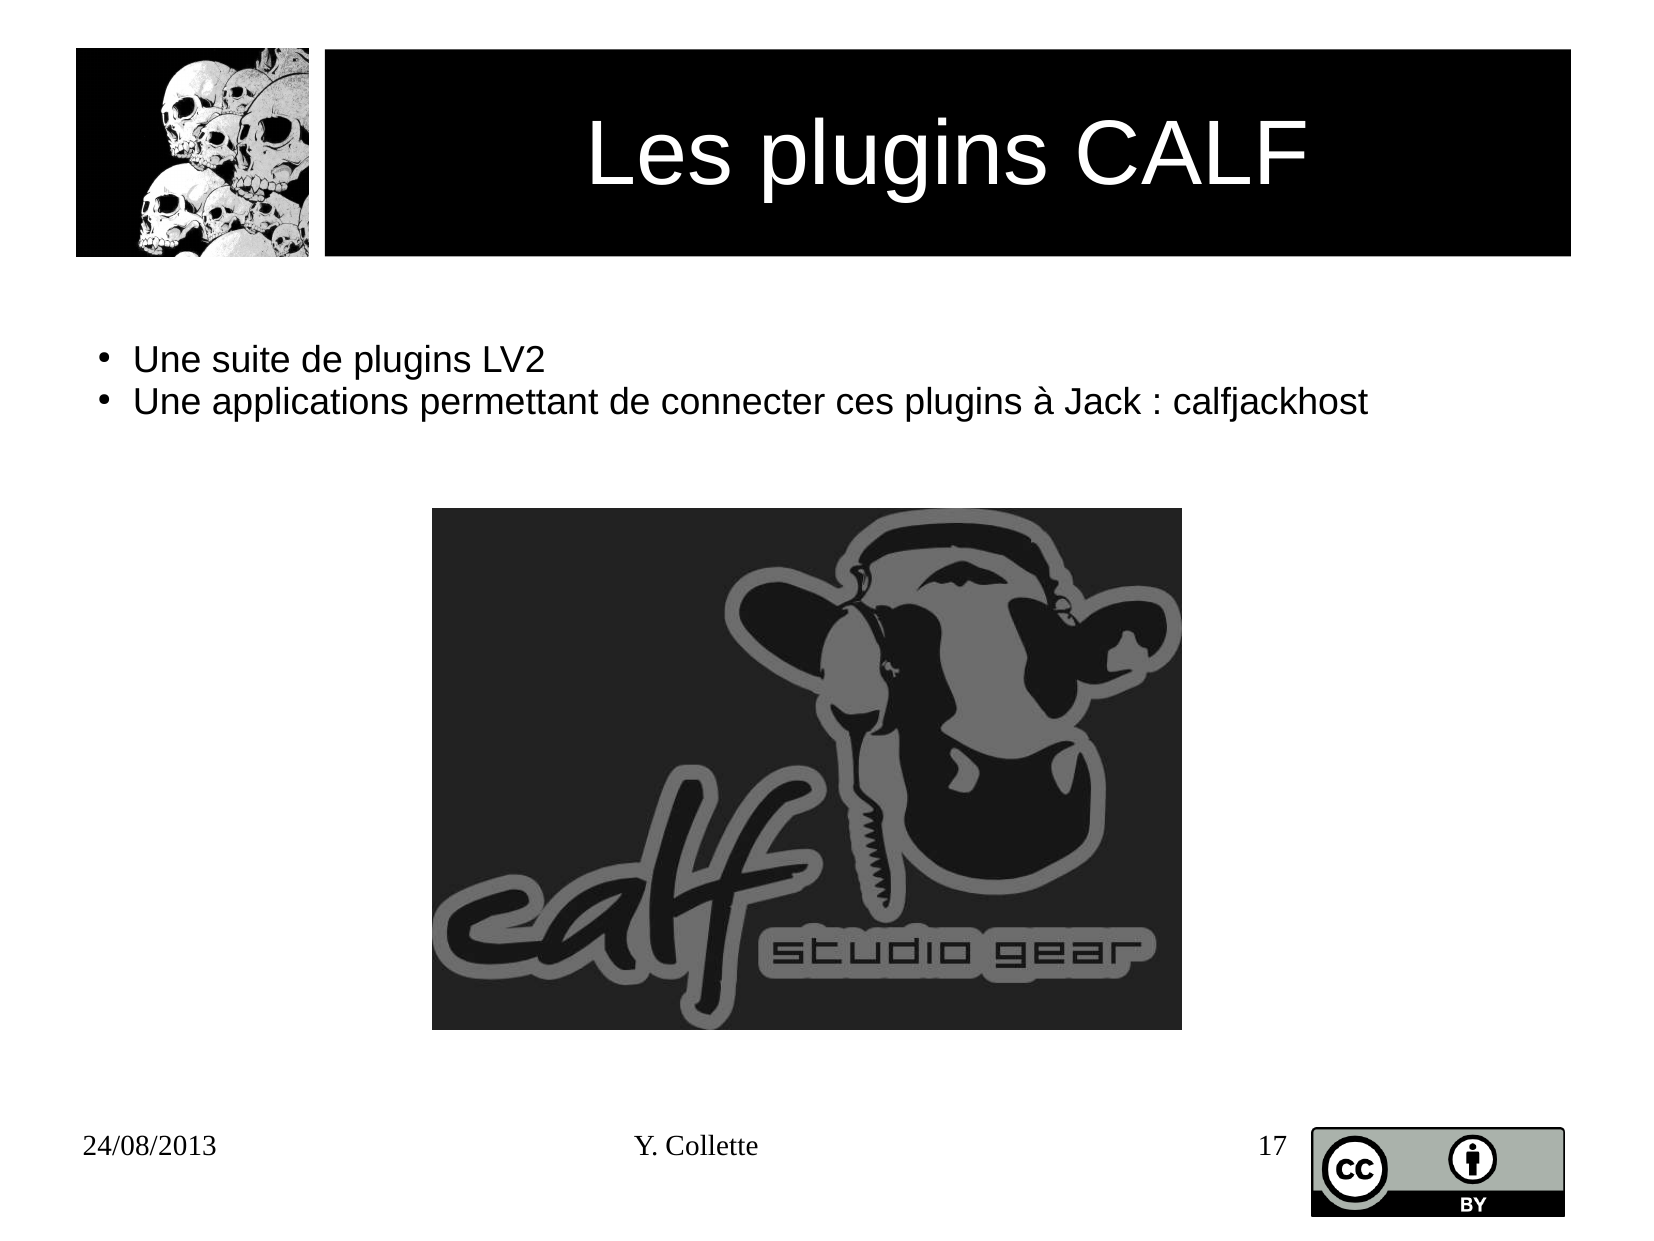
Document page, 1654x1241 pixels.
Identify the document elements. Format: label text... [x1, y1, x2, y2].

text_box Une suite de plugins LV2 Une applications permettant de connecter ces plugins à Jack : calfjackhost [82, 330, 1571, 430]
title Les plugins CALF [324, 49, 1571, 257]
picture [1311, 1127, 1565, 1217]
picture [76, 48, 309, 257]
picture [432, 508, 1182, 1030]
